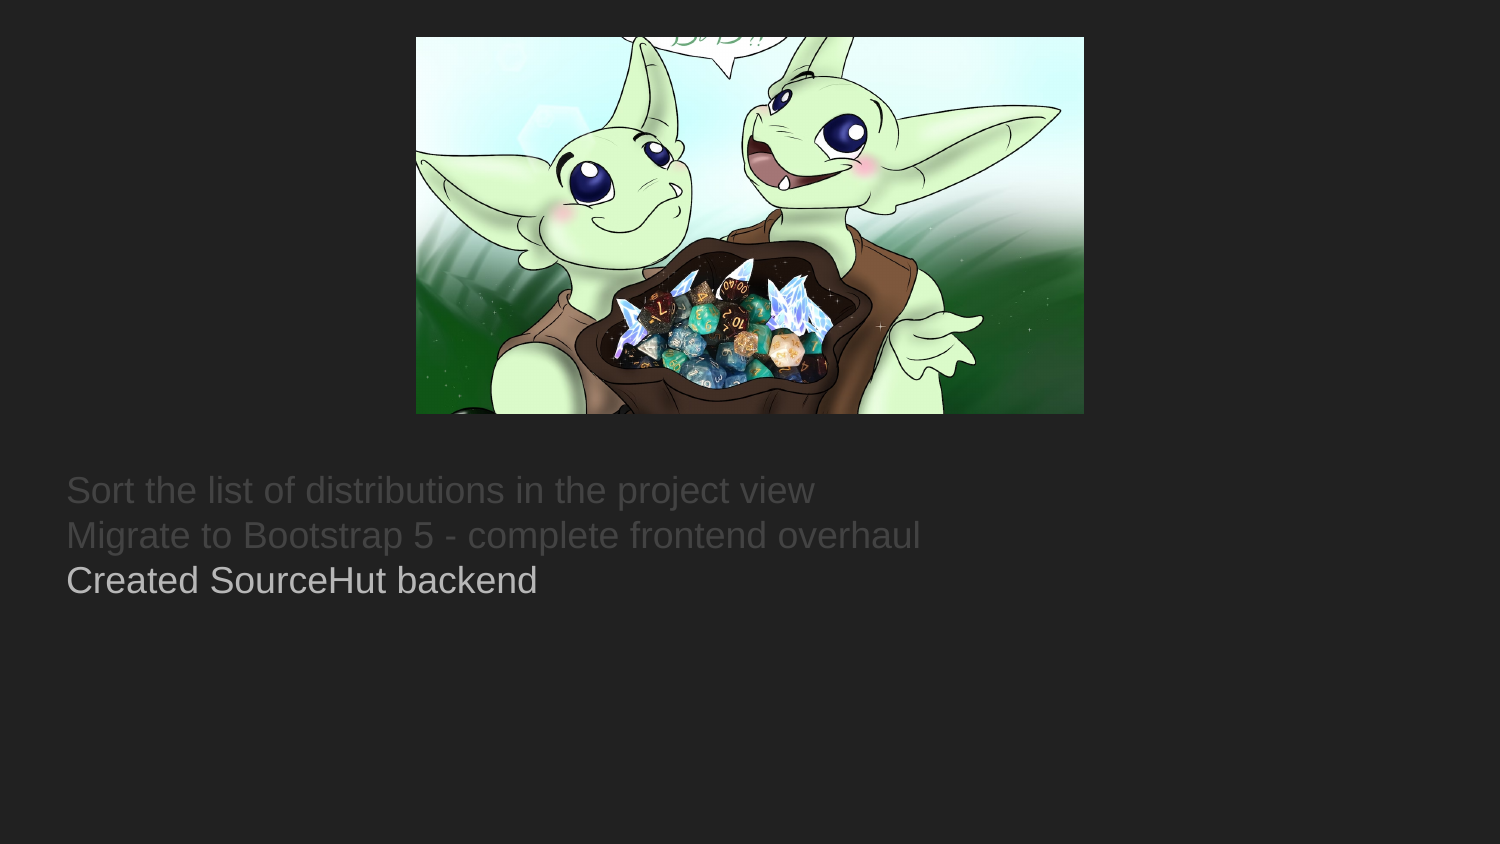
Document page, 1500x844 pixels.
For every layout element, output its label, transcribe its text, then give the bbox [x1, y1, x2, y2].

picture [416, 37, 1084, 414]
text_box Sort the list of distributions in the project view Migrate to Bootstrap 5 - complete frontend overhaul Created SourceHut backend [51, 451, 1434, 796]
